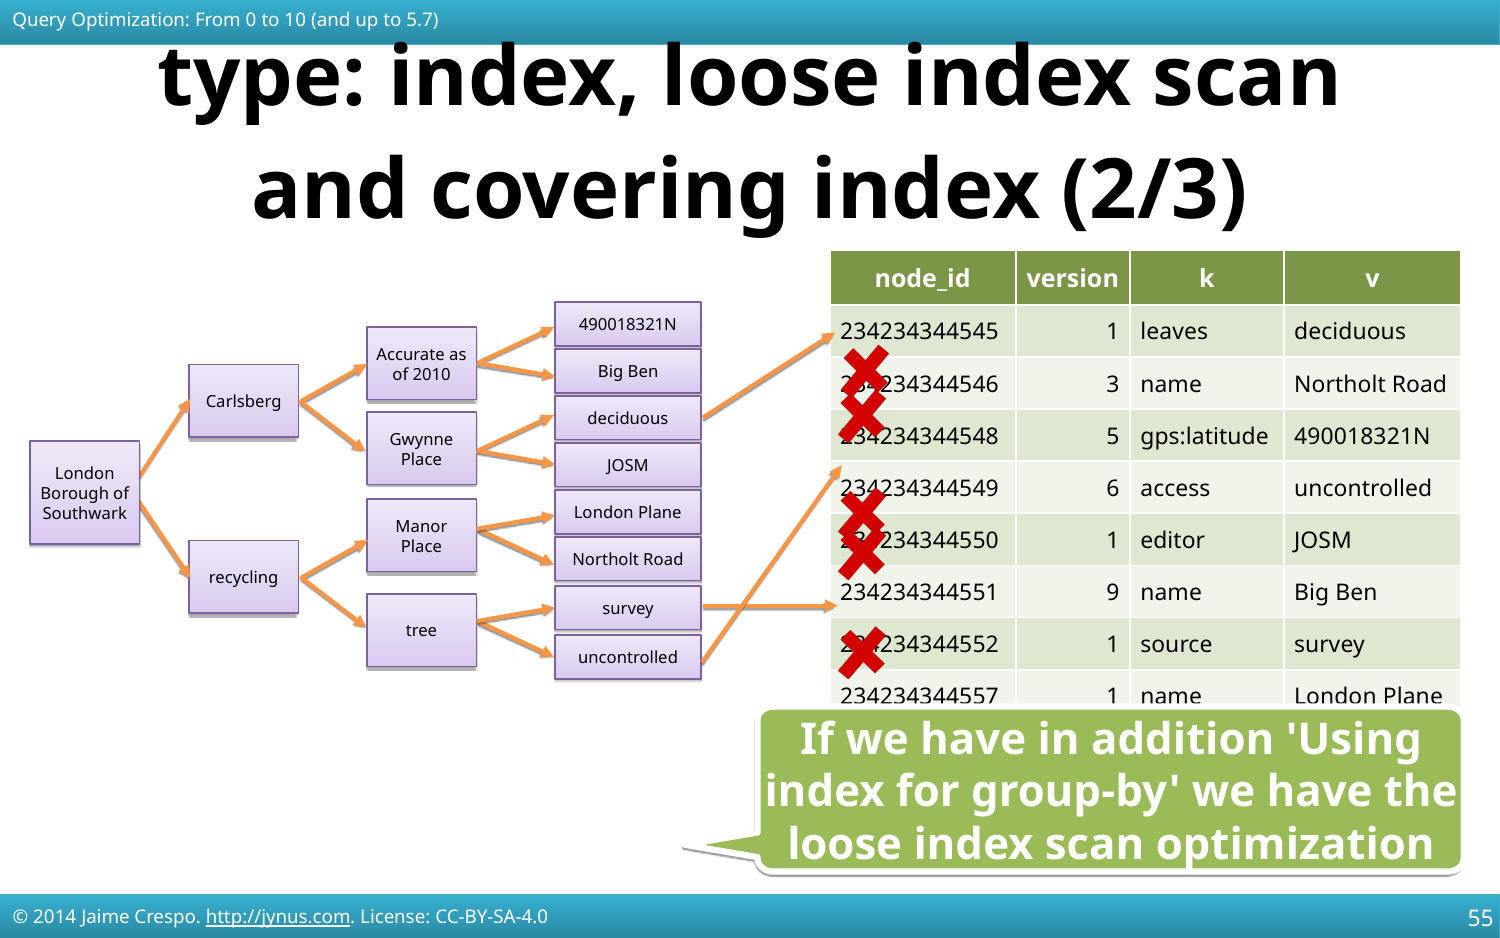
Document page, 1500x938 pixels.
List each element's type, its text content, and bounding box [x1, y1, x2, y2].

table_cell deciduous [1285, 306, 1460, 356]
table_cell 9 [1017, 566, 1129, 617]
text_box London Borough of Southwark [29, 441, 140, 544]
slide_number [1389, 896, 1490, 935]
table_cell 3 [1017, 358, 1129, 408]
table_cell Northolt Road [1285, 358, 1460, 408]
text_box Carlsberg [189, 364, 299, 437]
table_cell 234234344549 [831, 462, 1015, 512]
text_box Accurate as of 2010 [366, 327, 477, 400]
table_cell 6 [1017, 462, 1129, 512]
table_cell 1 [1017, 514, 1129, 565]
table_cell uncontrolled [1285, 462, 1460, 512]
text_box uncontrolled [555, 635, 701, 679]
text_box Big Ben [555, 349, 701, 393]
table_cell name [1131, 566, 1283, 617]
table_cell 234234344552 [898, 618, 1015, 669]
picture [829, 472, 898, 580]
text_box Gwynne Place [366, 412, 477, 485]
table_cell 234234344548 [831, 410, 1015, 460]
table_cell 1 [1017, 306, 1129, 356]
table_cell access [1131, 462, 1283, 512]
table_cell 1 [1017, 618, 1129, 669]
title type: index, loose index scan and covering index (2/3) [75, 51, 1425, 209]
table_cell 234234344557 [831, 671, 1015, 706]
table_cell gps:latitude [1131, 410, 1283, 460]
table_cell London Plane [1285, 671, 1460, 710]
text_box London Plane [555, 489, 701, 534]
picture [829, 611, 898, 680]
table_cell 234234344550 [898, 514, 1015, 565]
text_box deciduous [555, 395, 701, 440]
table_cell Big Ben [1285, 566, 1460, 617]
text_box recycling [189, 540, 299, 613]
table_header v [1285, 251, 1460, 304]
text_box If we have in addition 'Using index for group-by' we have the loose index scan optimization [684, 706, 1464, 872]
table_cell source [1131, 618, 1283, 669]
table_cell 5 [1017, 410, 1129, 460]
text_box JOSM [555, 442, 701, 487]
text_box Manor Place [366, 499, 477, 572]
table_header k [1131, 251, 1283, 304]
text_box Northolt Road [555, 536, 701, 581]
table_cell 234234344551 [831, 566, 1015, 617]
table_header version [1017, 251, 1129, 304]
table_header node_id [831, 251, 1015, 304]
table_cell 490018321N [1285, 410, 1460, 460]
picture [829, 329, 901, 443]
table_cell name [1131, 671, 1283, 706]
text_box tree [366, 594, 477, 667]
table_cell leaves [1131, 306, 1283, 356]
table_cell survey [1285, 618, 1460, 669]
table_cell JOSM [1285, 514, 1460, 565]
table_cell editor [1131, 514, 1283, 565]
table_cell name [1131, 358, 1283, 408]
table_cell 234234344545 [831, 306, 1015, 356]
table_cell 1 [1017, 671, 1129, 706]
table_cell 234234344546 [898, 358, 1015, 408]
text_box survey [555, 585, 701, 630]
text_box 490018321N [555, 302, 701, 346]
